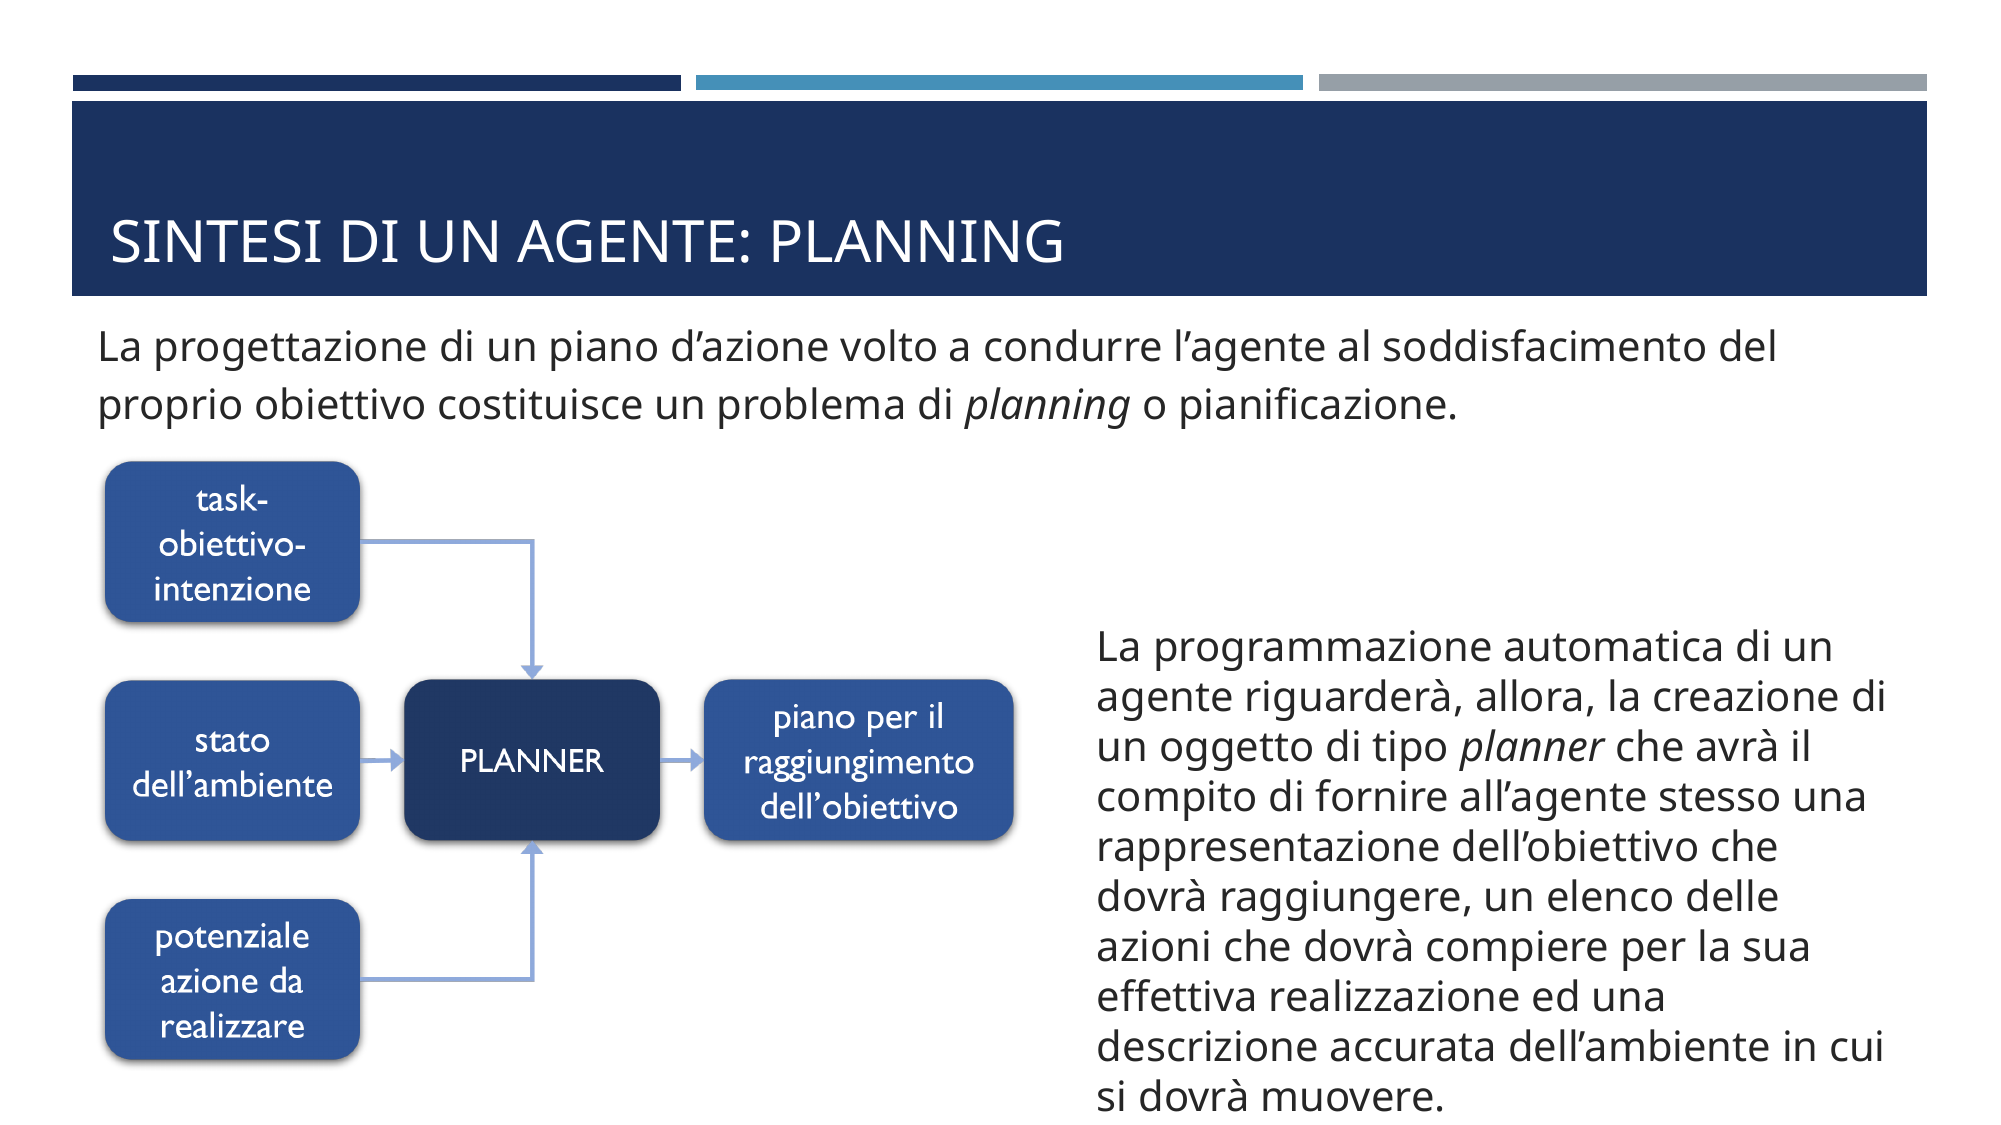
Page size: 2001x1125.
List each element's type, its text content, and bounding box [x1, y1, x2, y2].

picture [95, 455, 1023, 1082]
text_box La progettazione di un piano d’azione volto a condurre l’agente al soddisfacimento del proprio obiettivo costituisce un problema di planning o pianificazione. [82, 305, 1918, 433]
text_box La programmazione automatica di un agente riguarderà, allora, la creazione di un oggetto di tipo planner che avrà il compito di fornire all’agente stesso una rappresentazione dell’obiettivo che dovrà raggiungere, un elenco delle azioni che dovrà compiere per la sua effettiva realizzazione ed una descrizione accurata dell’ambiente in cui si dovrà muovere. [1081, 611, 1905, 1082]
title Sintesi di un agente: planning [95, 115, 1905, 282]
